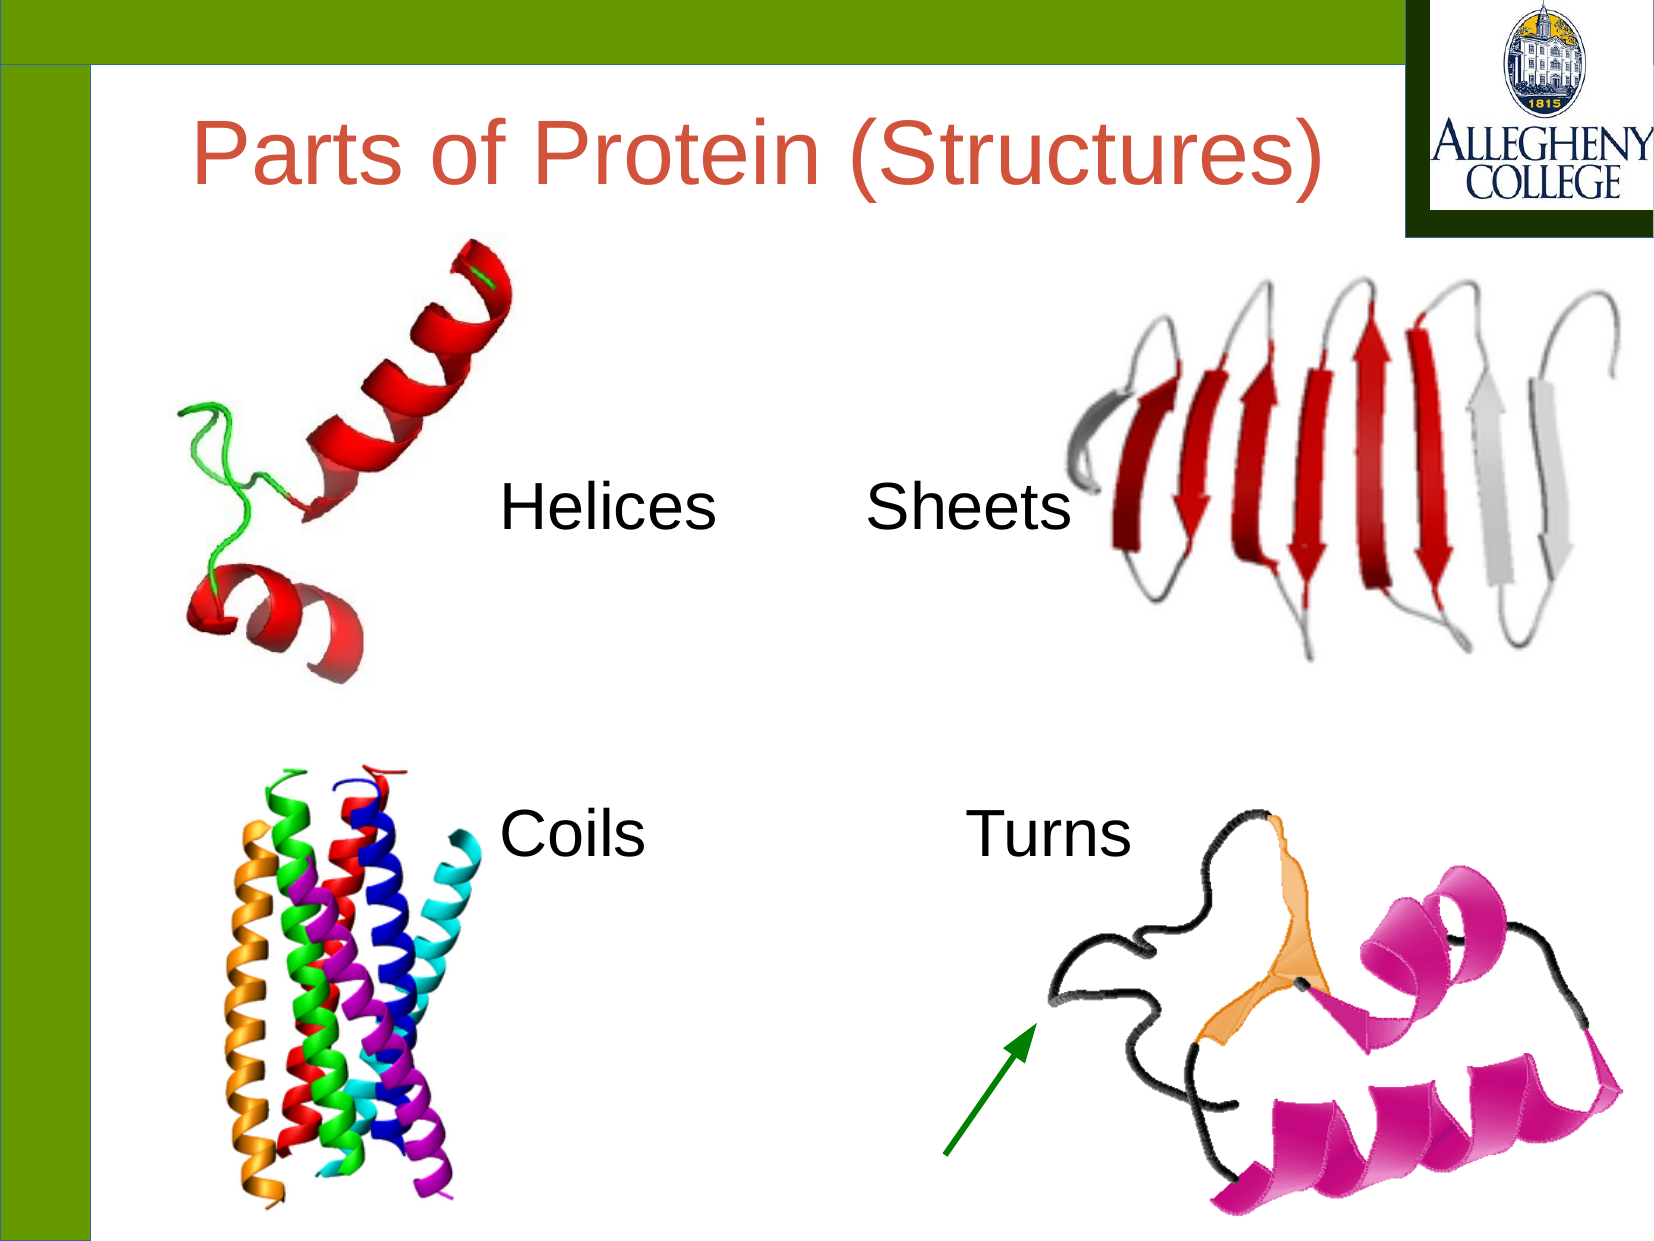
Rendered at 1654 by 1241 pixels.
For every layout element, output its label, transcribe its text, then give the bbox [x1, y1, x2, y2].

picture [1022, 739, 1642, 1236]
picture [150, 232, 550, 698]
picture [213, 755, 493, 1216]
picture [1430, 0, 1654, 210]
title Parts of Protein (Structures) [112, 65, 1406, 257]
text_box [0, 0, 1654, 1241]
text_box Helices Sheets Coils Turns [484, 461, 1149, 879]
picture [1020, 250, 1654, 685]
